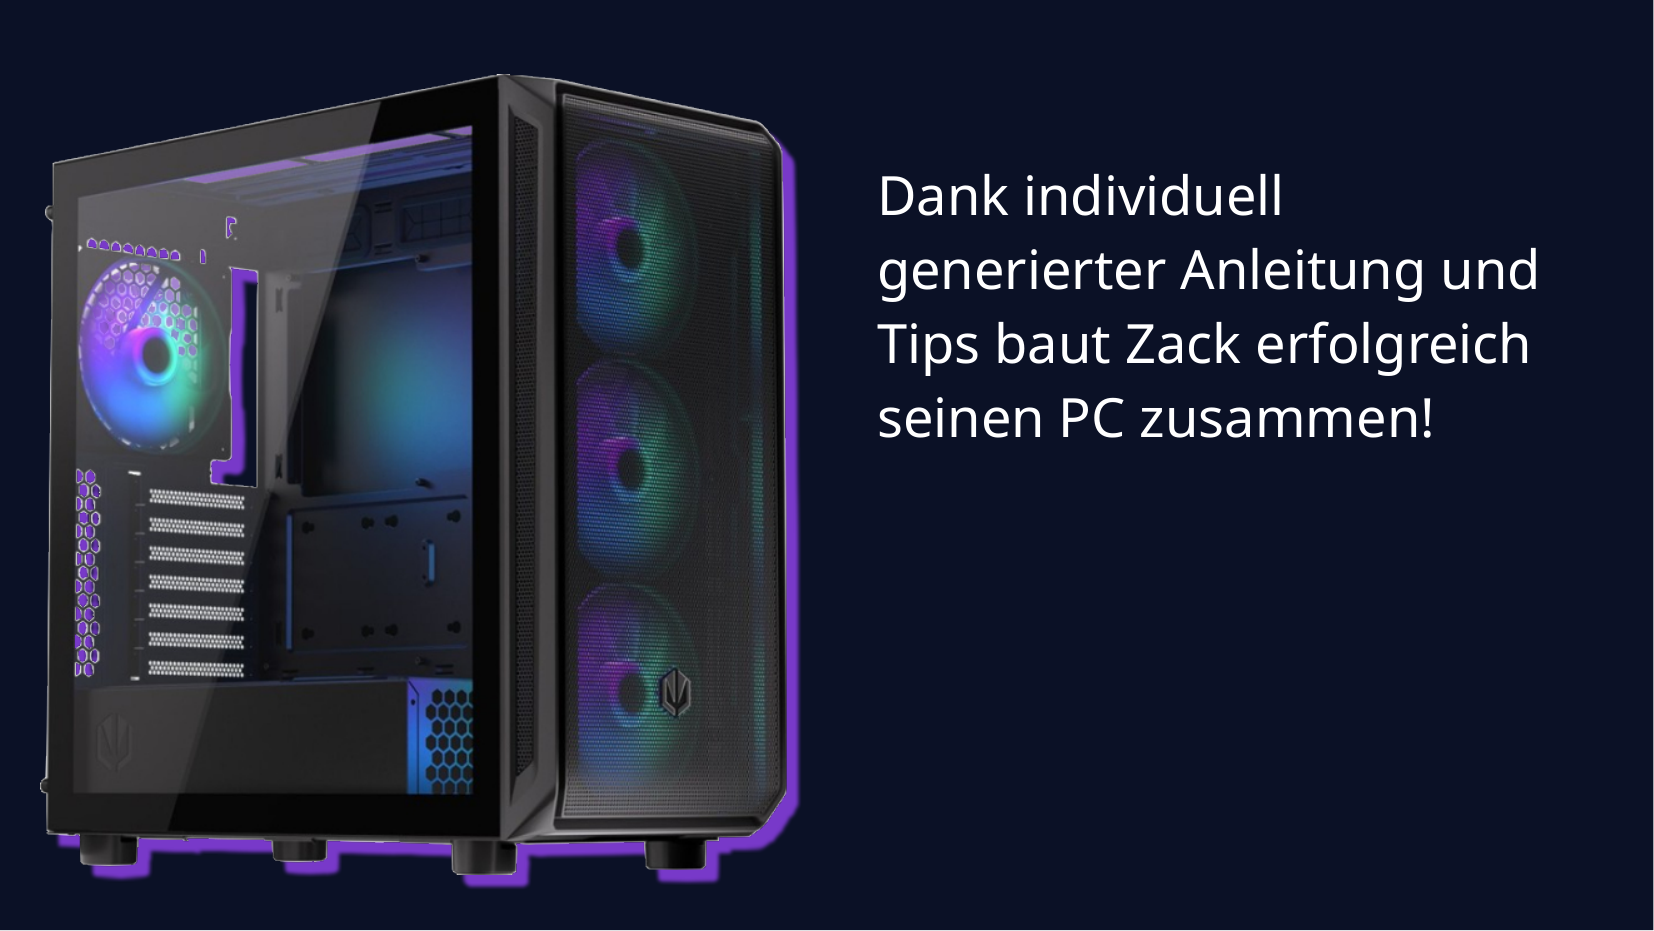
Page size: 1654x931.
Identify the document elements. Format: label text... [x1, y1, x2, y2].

picture [40, 74, 788, 875]
text_box Dank individuell generierter Anleitung und Tips baut Zack erfolgreich seinen PC zusammen! [862, 150, 1576, 461]
